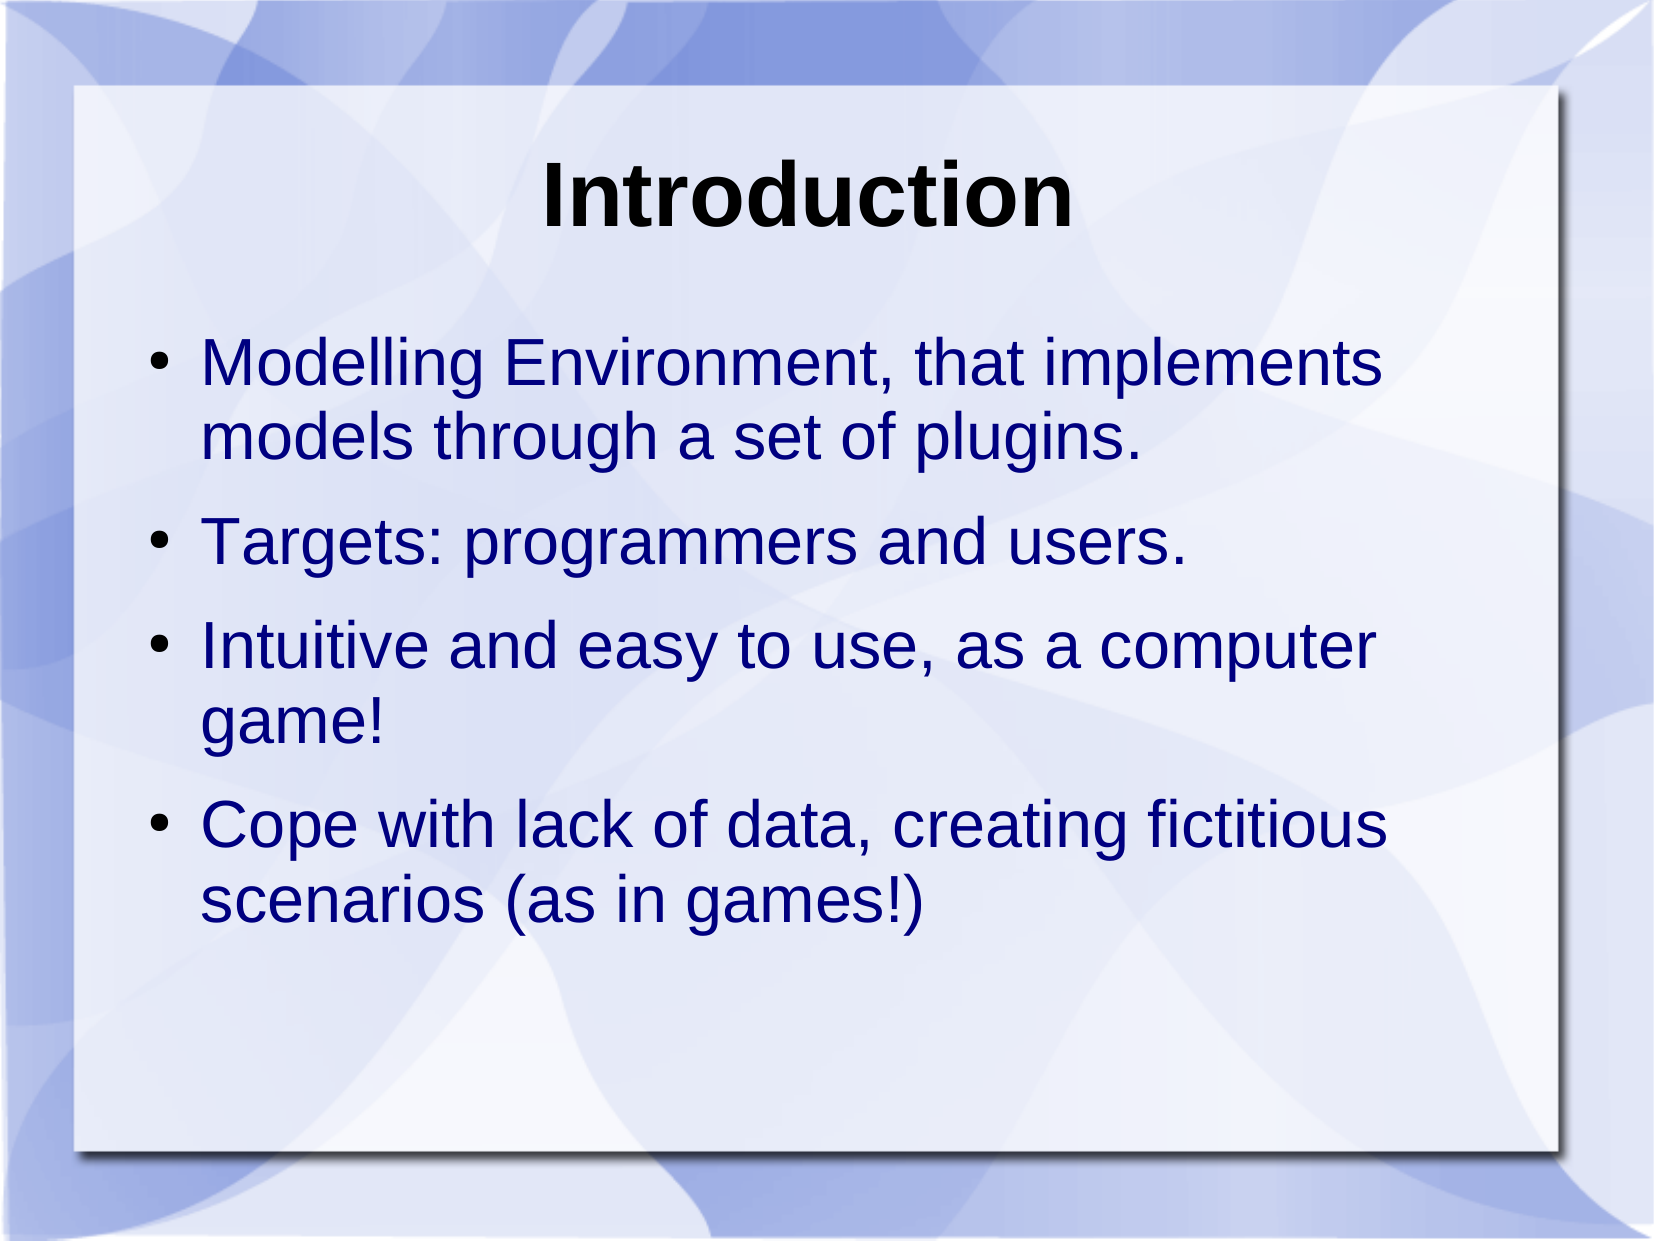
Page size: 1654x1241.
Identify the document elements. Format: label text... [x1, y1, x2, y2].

title Introduction [82, 90, 1536, 298]
picture [0, 0, 1654, 1241]
list Modelling Environment, that implements models through a set of plugins. Targets: programmers and users. Intuitive and easy to use, as a computer game! Cope with lack of data, creating fictitious scenarios (as in games!) [129, 324, 1489, 1036]
